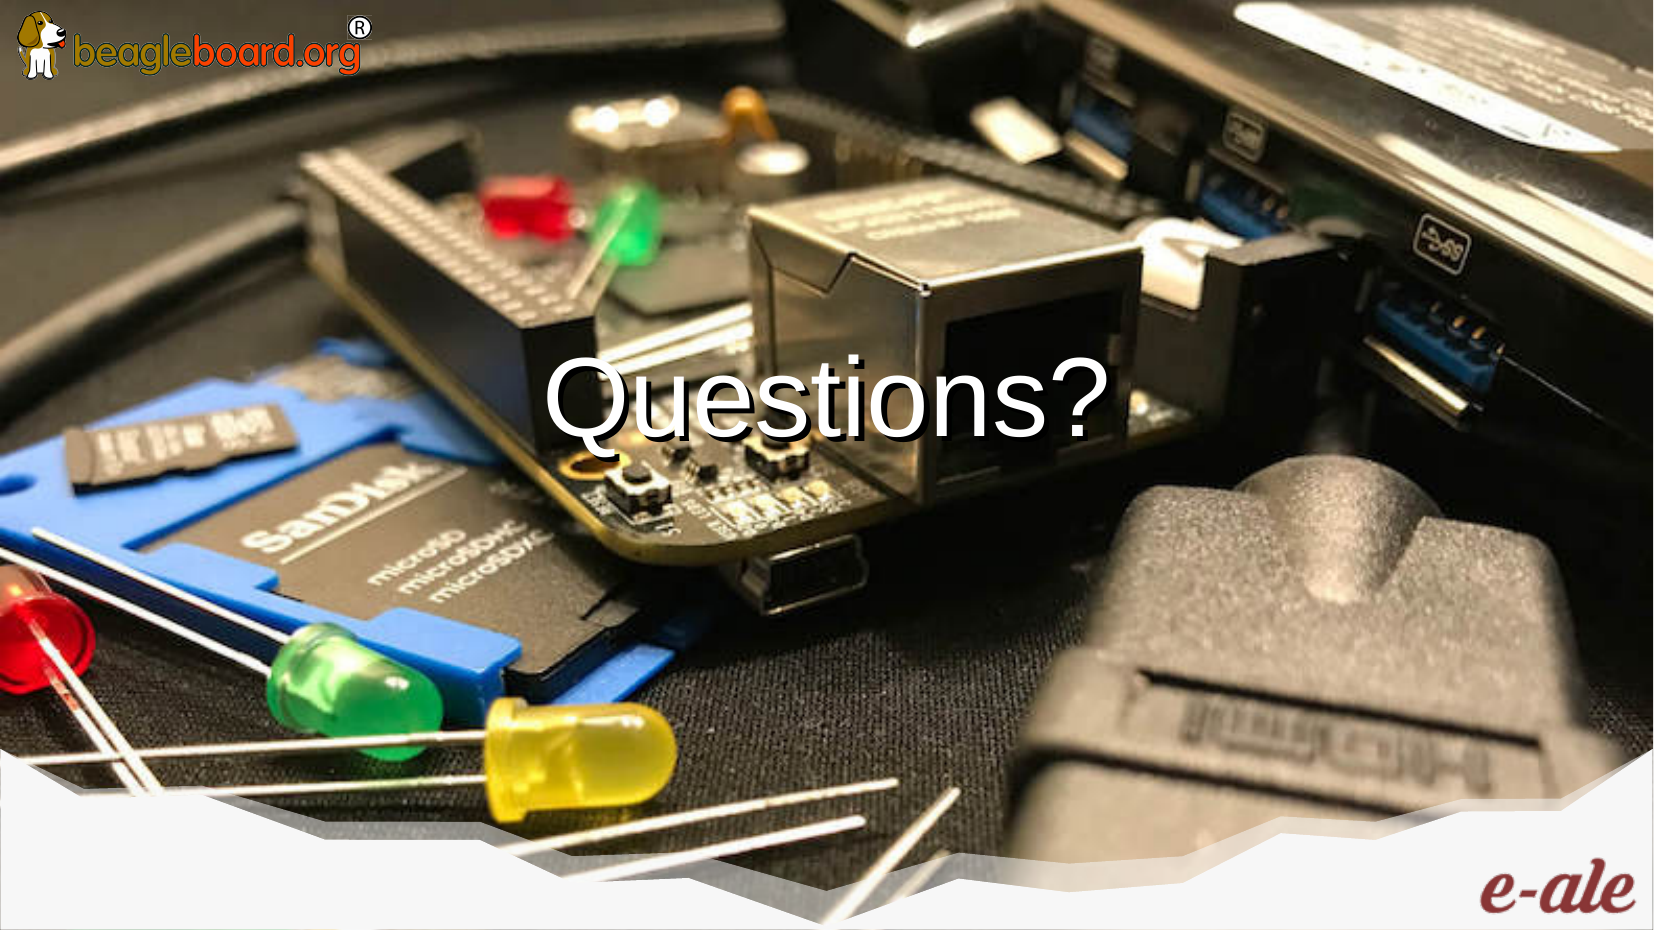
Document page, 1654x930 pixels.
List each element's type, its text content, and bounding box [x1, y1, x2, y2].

picture [0, 0, 1654, 930]
subtitle Questions? [82, 37, 1571, 757]
